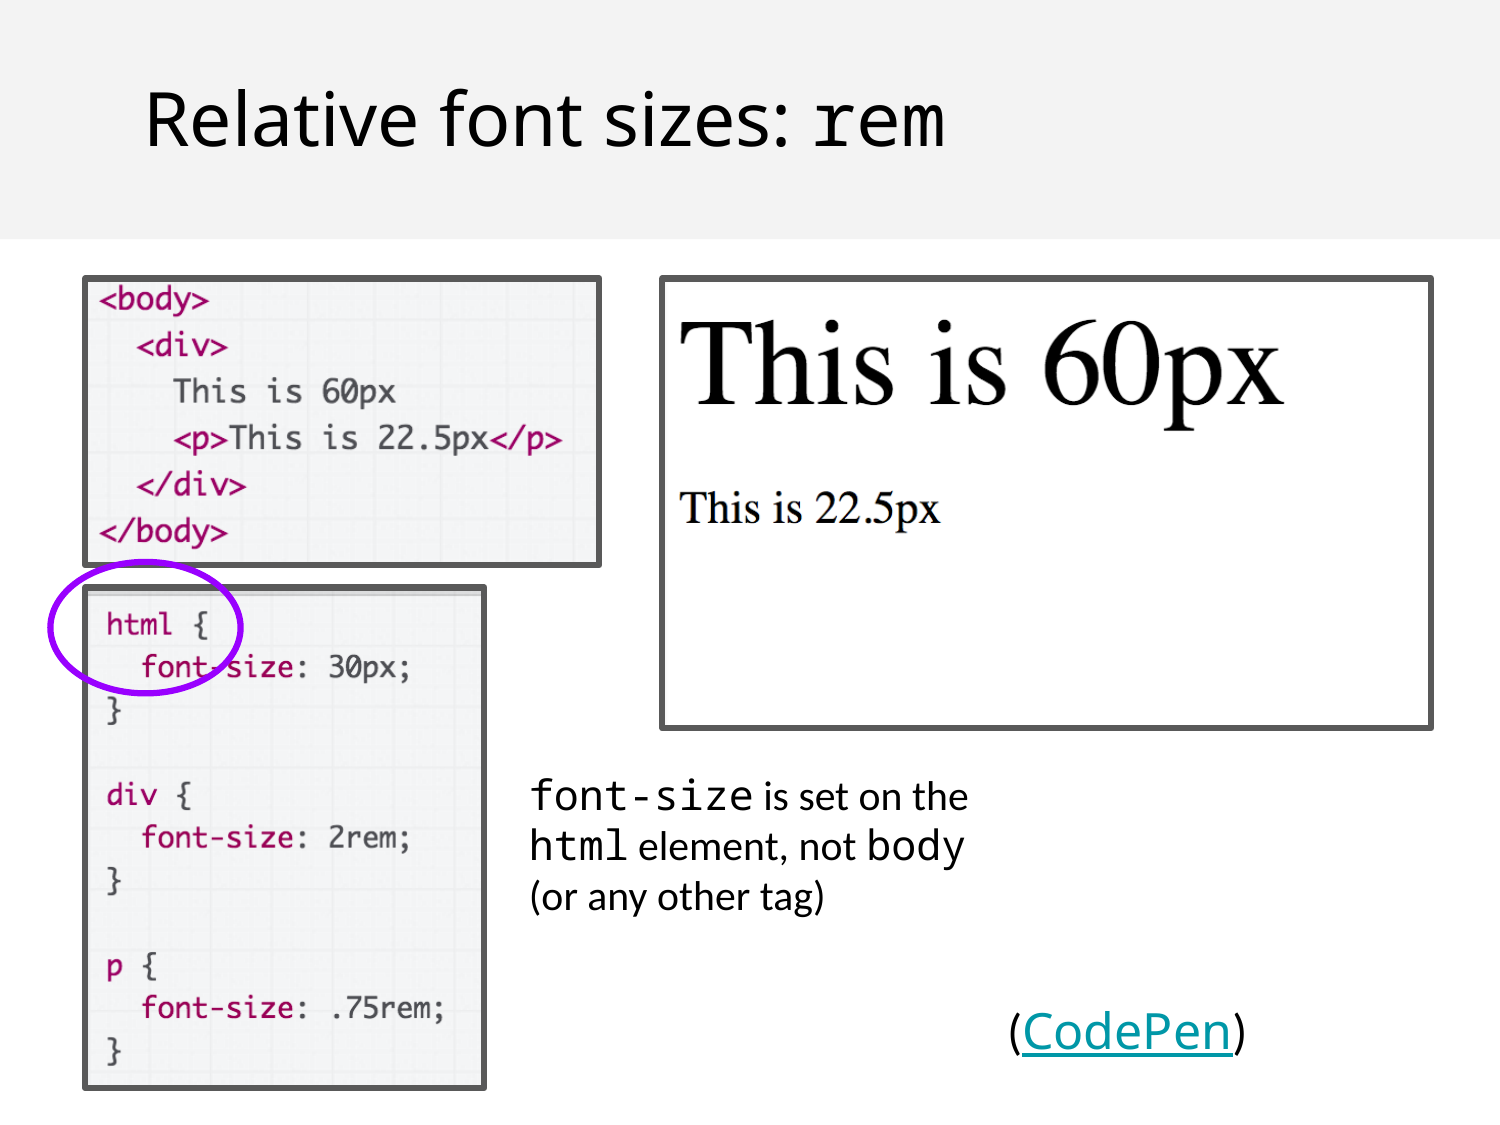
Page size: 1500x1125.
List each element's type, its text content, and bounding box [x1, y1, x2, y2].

picture [665, 281, 1428, 726]
picture [88, 281, 597, 562]
picture [88, 590, 482, 1085]
picture [88, 590, 237, 690]
title Relative font sizes: rem [128, 56, 1372, 183]
text_box (CodePen) [992, 942, 1473, 1125]
text_box font-size is set on the html element, not body (or any other tag) [513, 753, 1031, 985]
